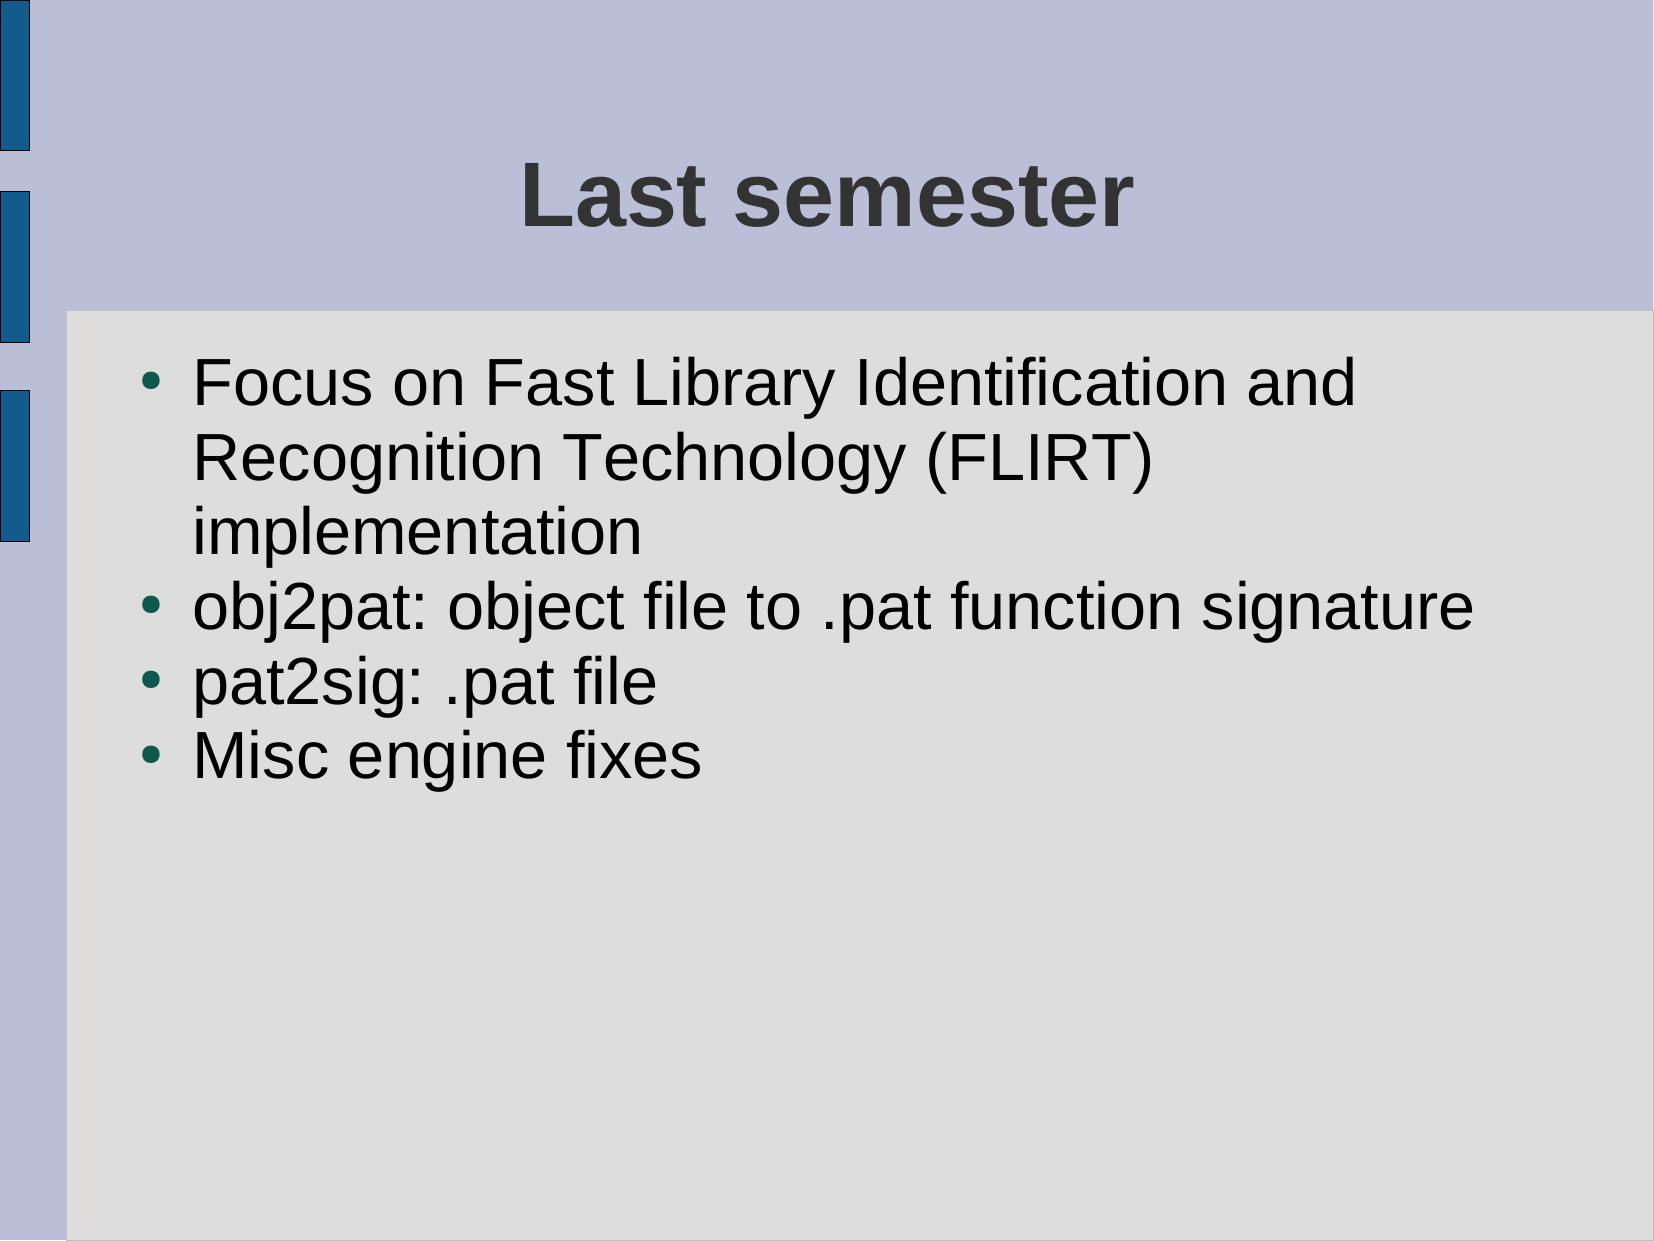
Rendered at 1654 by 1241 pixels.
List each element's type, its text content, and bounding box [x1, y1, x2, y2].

list Focus on Fast Library Identification and Recognition Technology (FLIRT) implementation obj2pat: object file to .pat function signature pat2sig: .pat file Misc engine fixes [121, 344, 1534, 1127]
title Last semester [121, 91, 1534, 299]
